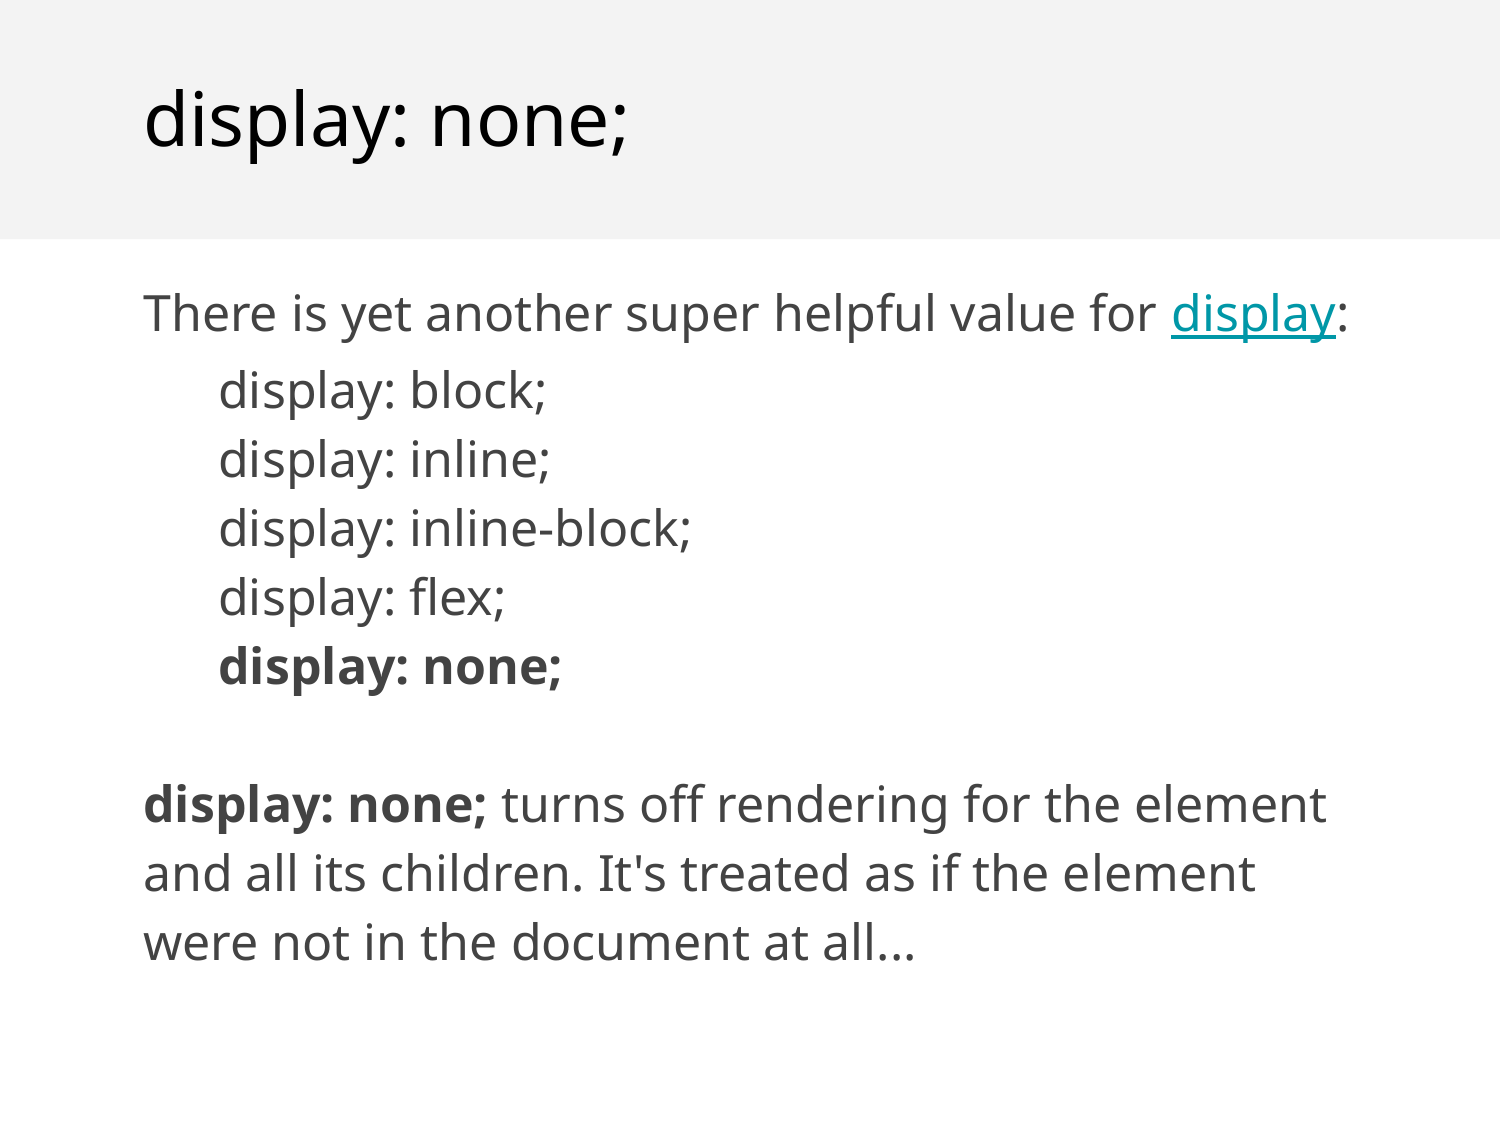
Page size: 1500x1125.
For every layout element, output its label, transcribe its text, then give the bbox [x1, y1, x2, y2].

list There is yet another super helpful value for display: display: block; display: inline; display: inline-block; display: flex; display: none; display: none; turns off rendering for the element and all its children. It's treated as if the element were not in the document at all... [128, 255, 1372, 1004]
title display: none; [128, 56, 1432, 183]
